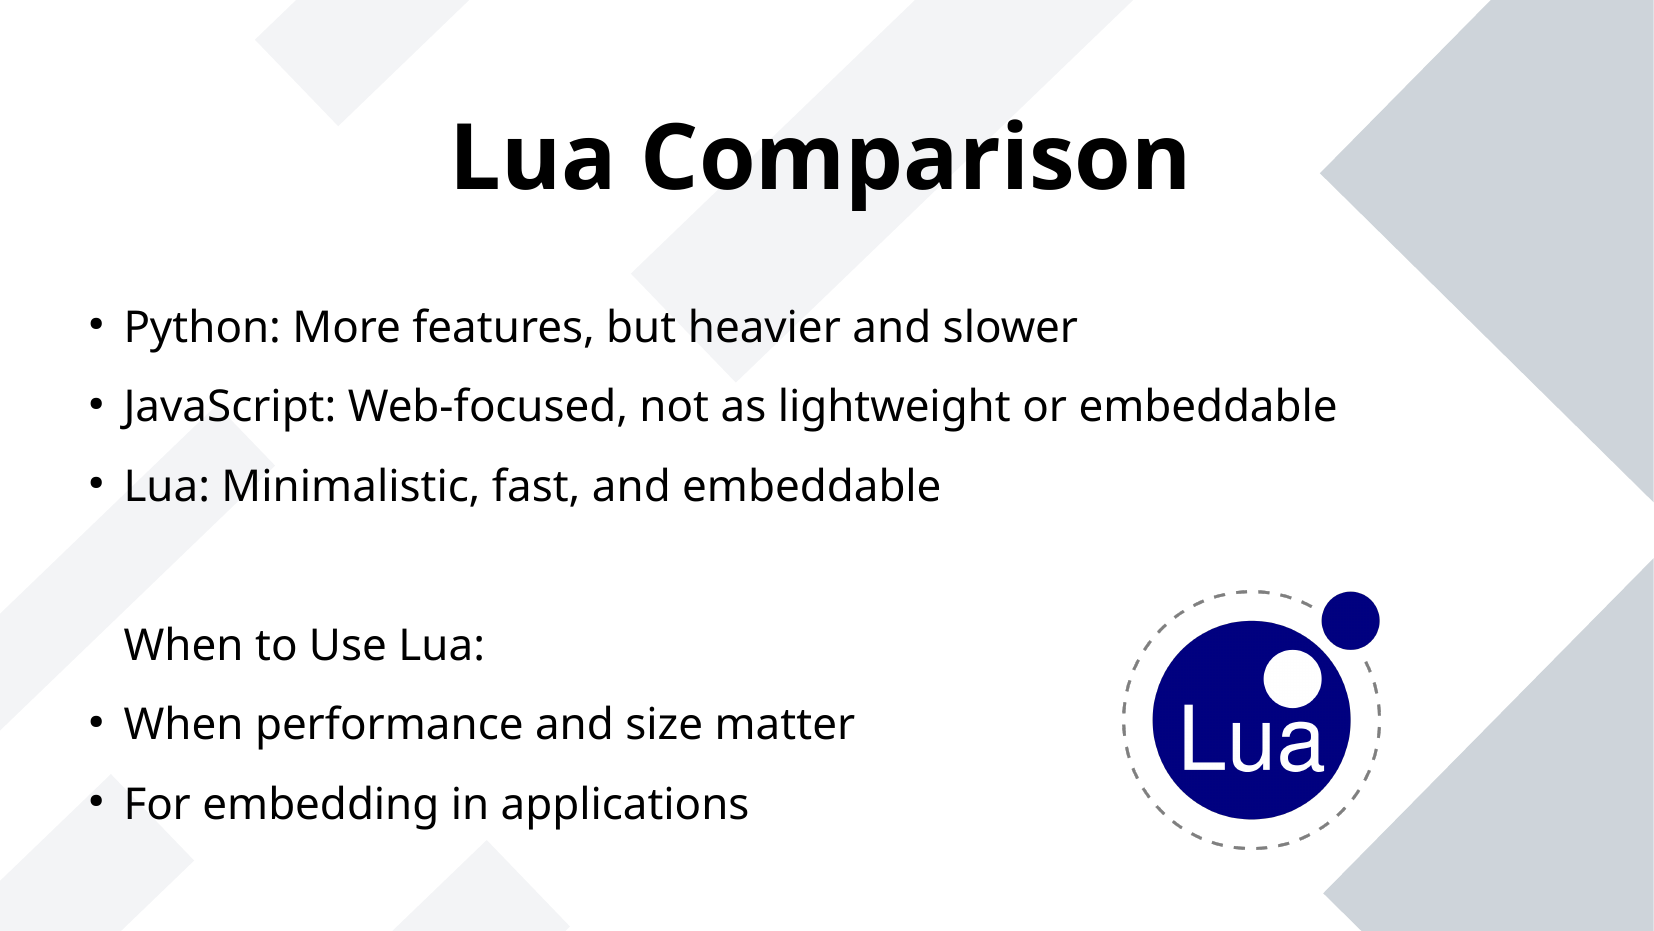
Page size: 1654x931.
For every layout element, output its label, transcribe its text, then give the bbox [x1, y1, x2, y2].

picture [1122, 590, 1381, 850]
list Python: More features, but heavier and slower JavaScript: Web-focused, not as lightweight or embeddable Lua: Minimalistic, fast, and embeddable When to Use Lua: When performance and size matter For embedding in applications [76, 295, 1565, 835]
title Lua Comparison [76, 76, 1565, 233]
